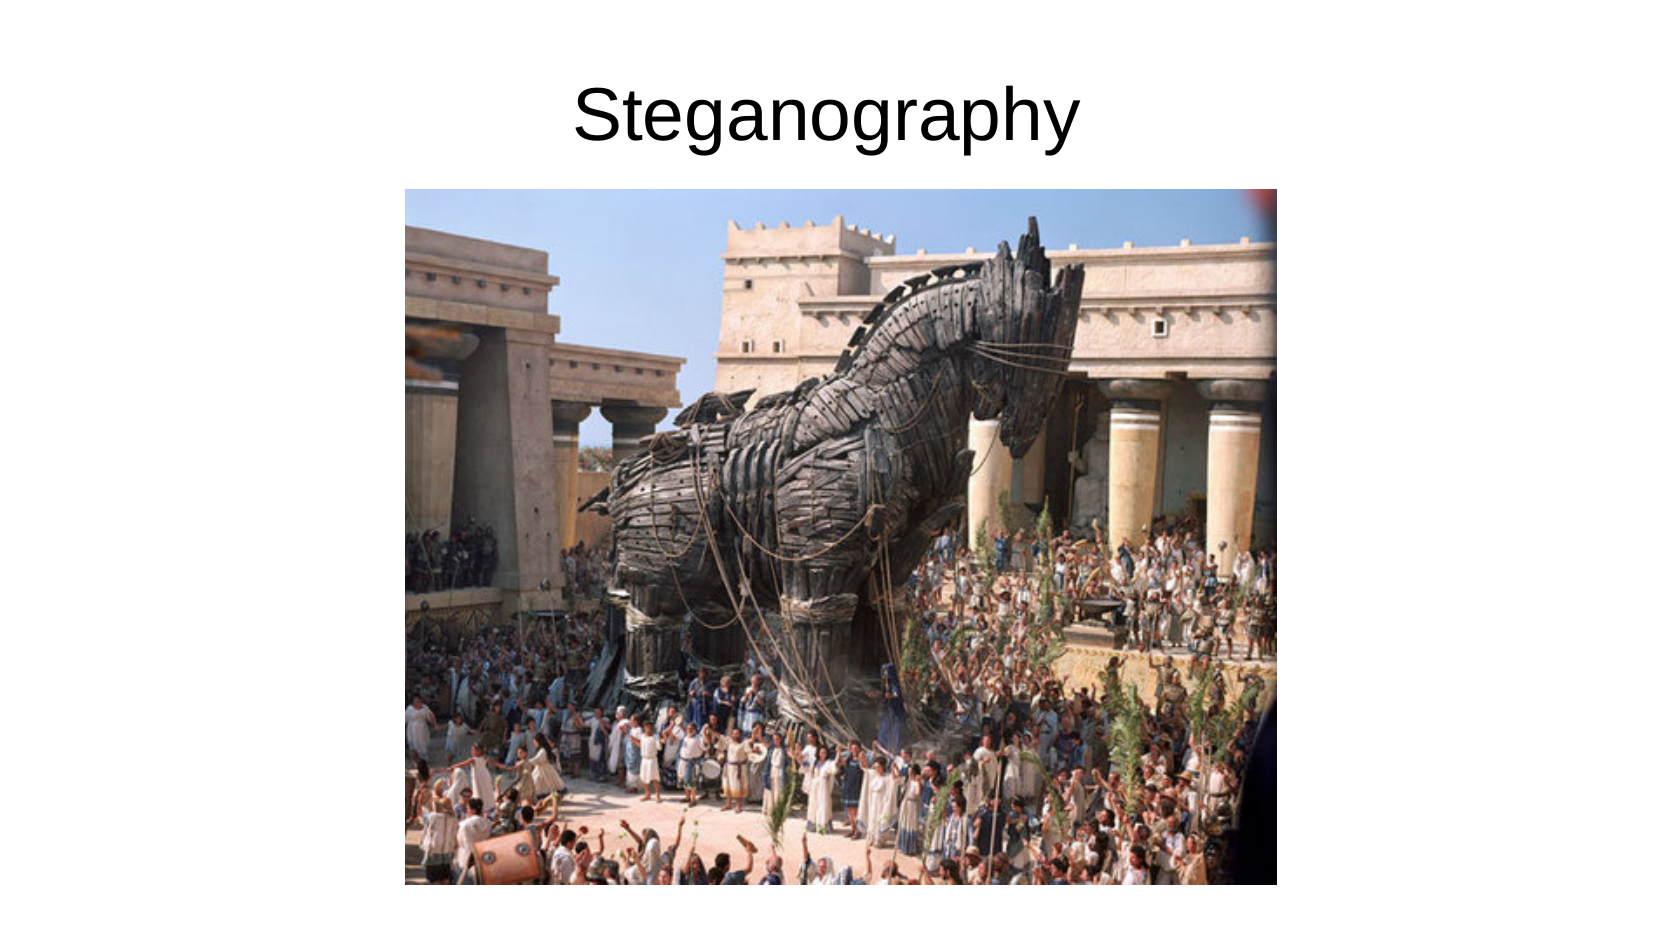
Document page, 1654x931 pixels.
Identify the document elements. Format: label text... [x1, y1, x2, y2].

title Steganography [82, 37, 1571, 193]
picture [405, 189, 1277, 886]
